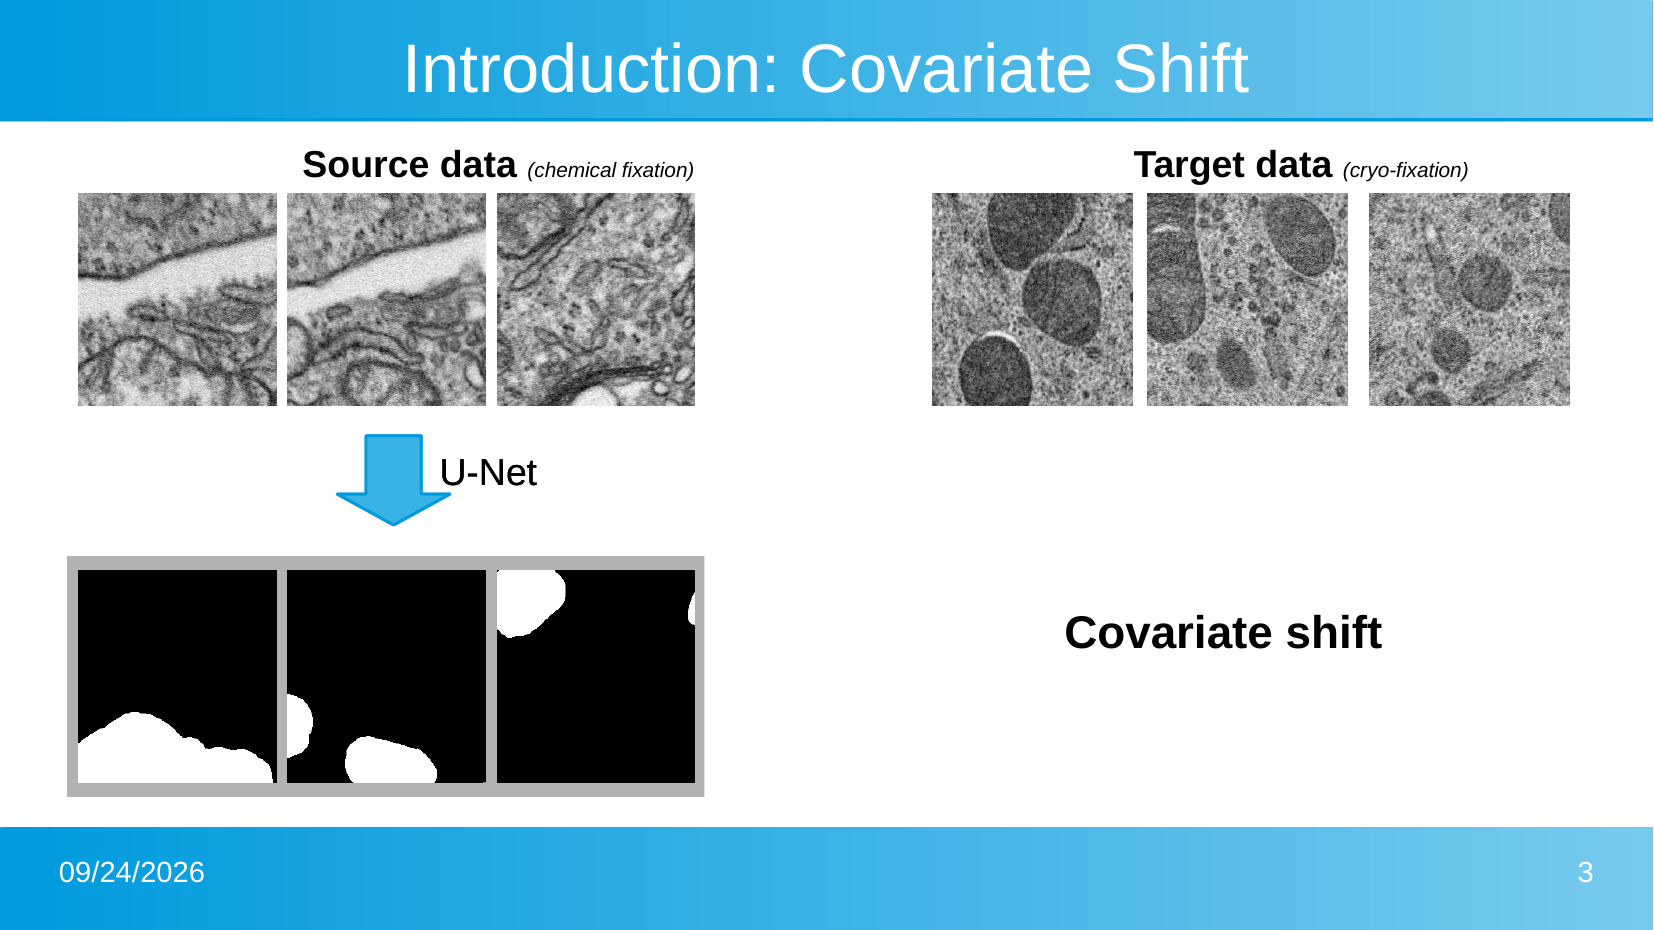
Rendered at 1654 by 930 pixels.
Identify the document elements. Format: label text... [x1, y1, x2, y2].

picture [932, 193, 1133, 406]
picture [497, 570, 695, 783]
text_box Source data (chemical fixation) [287, 136, 710, 194]
picture [78, 193, 277, 406]
text_box Target data (cryo-fixation) [1118, 136, 1484, 194]
picture [287, 194, 486, 406]
picture [78, 570, 277, 783]
text_box [337, 435, 436, 525]
picture [1147, 194, 1348, 406]
picture [497, 194, 695, 406]
picture [1369, 193, 1570, 406]
text_box [67, 556, 705, 797]
picture [287, 570, 486, 783]
text_box U-Net [424, 444, 553, 502]
title Introduction: Covariate Shift [58, 29, 1594, 108]
text_box Covariate shift [1049, 599, 1398, 667]
